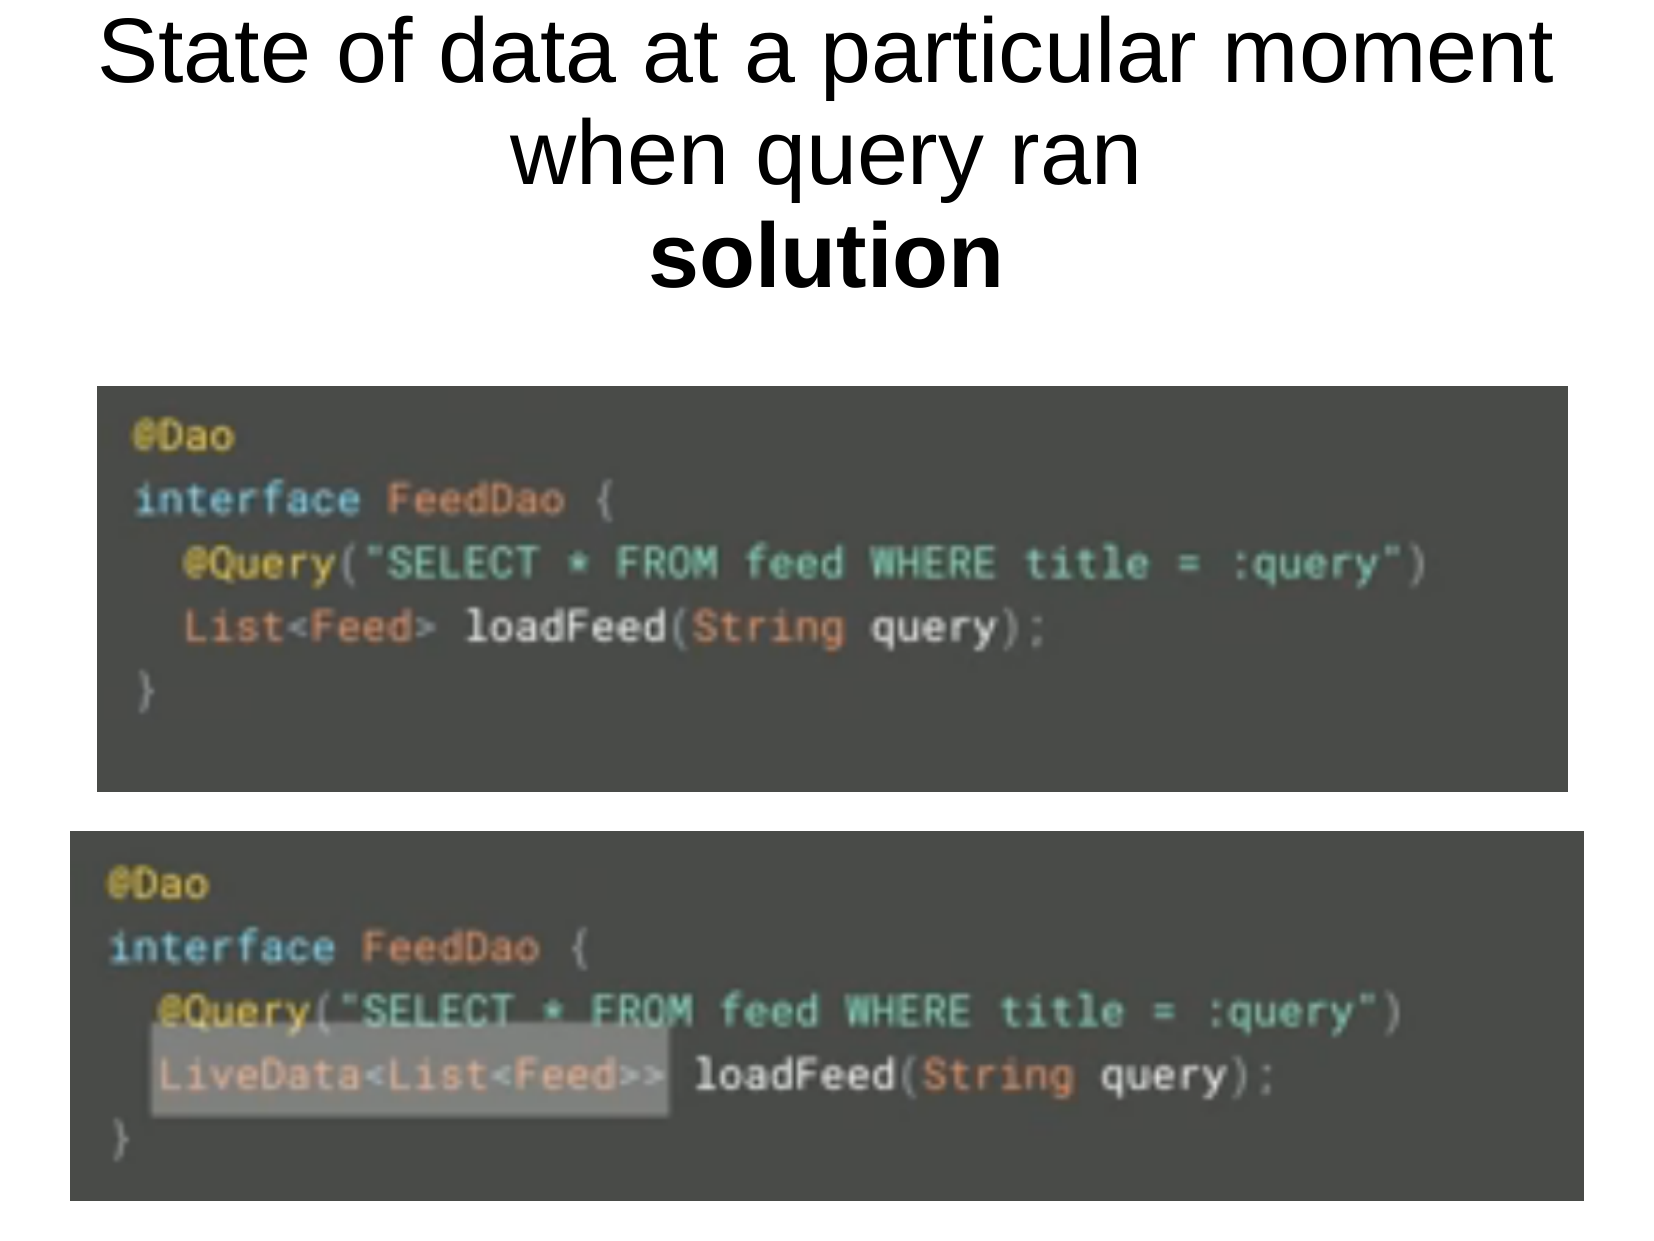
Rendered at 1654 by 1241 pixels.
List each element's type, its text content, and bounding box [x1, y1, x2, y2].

title State of data at a particular moment when query ran solution [82, 0, 1571, 307]
picture [70, 831, 1584, 1201]
picture [97, 386, 1568, 792]
